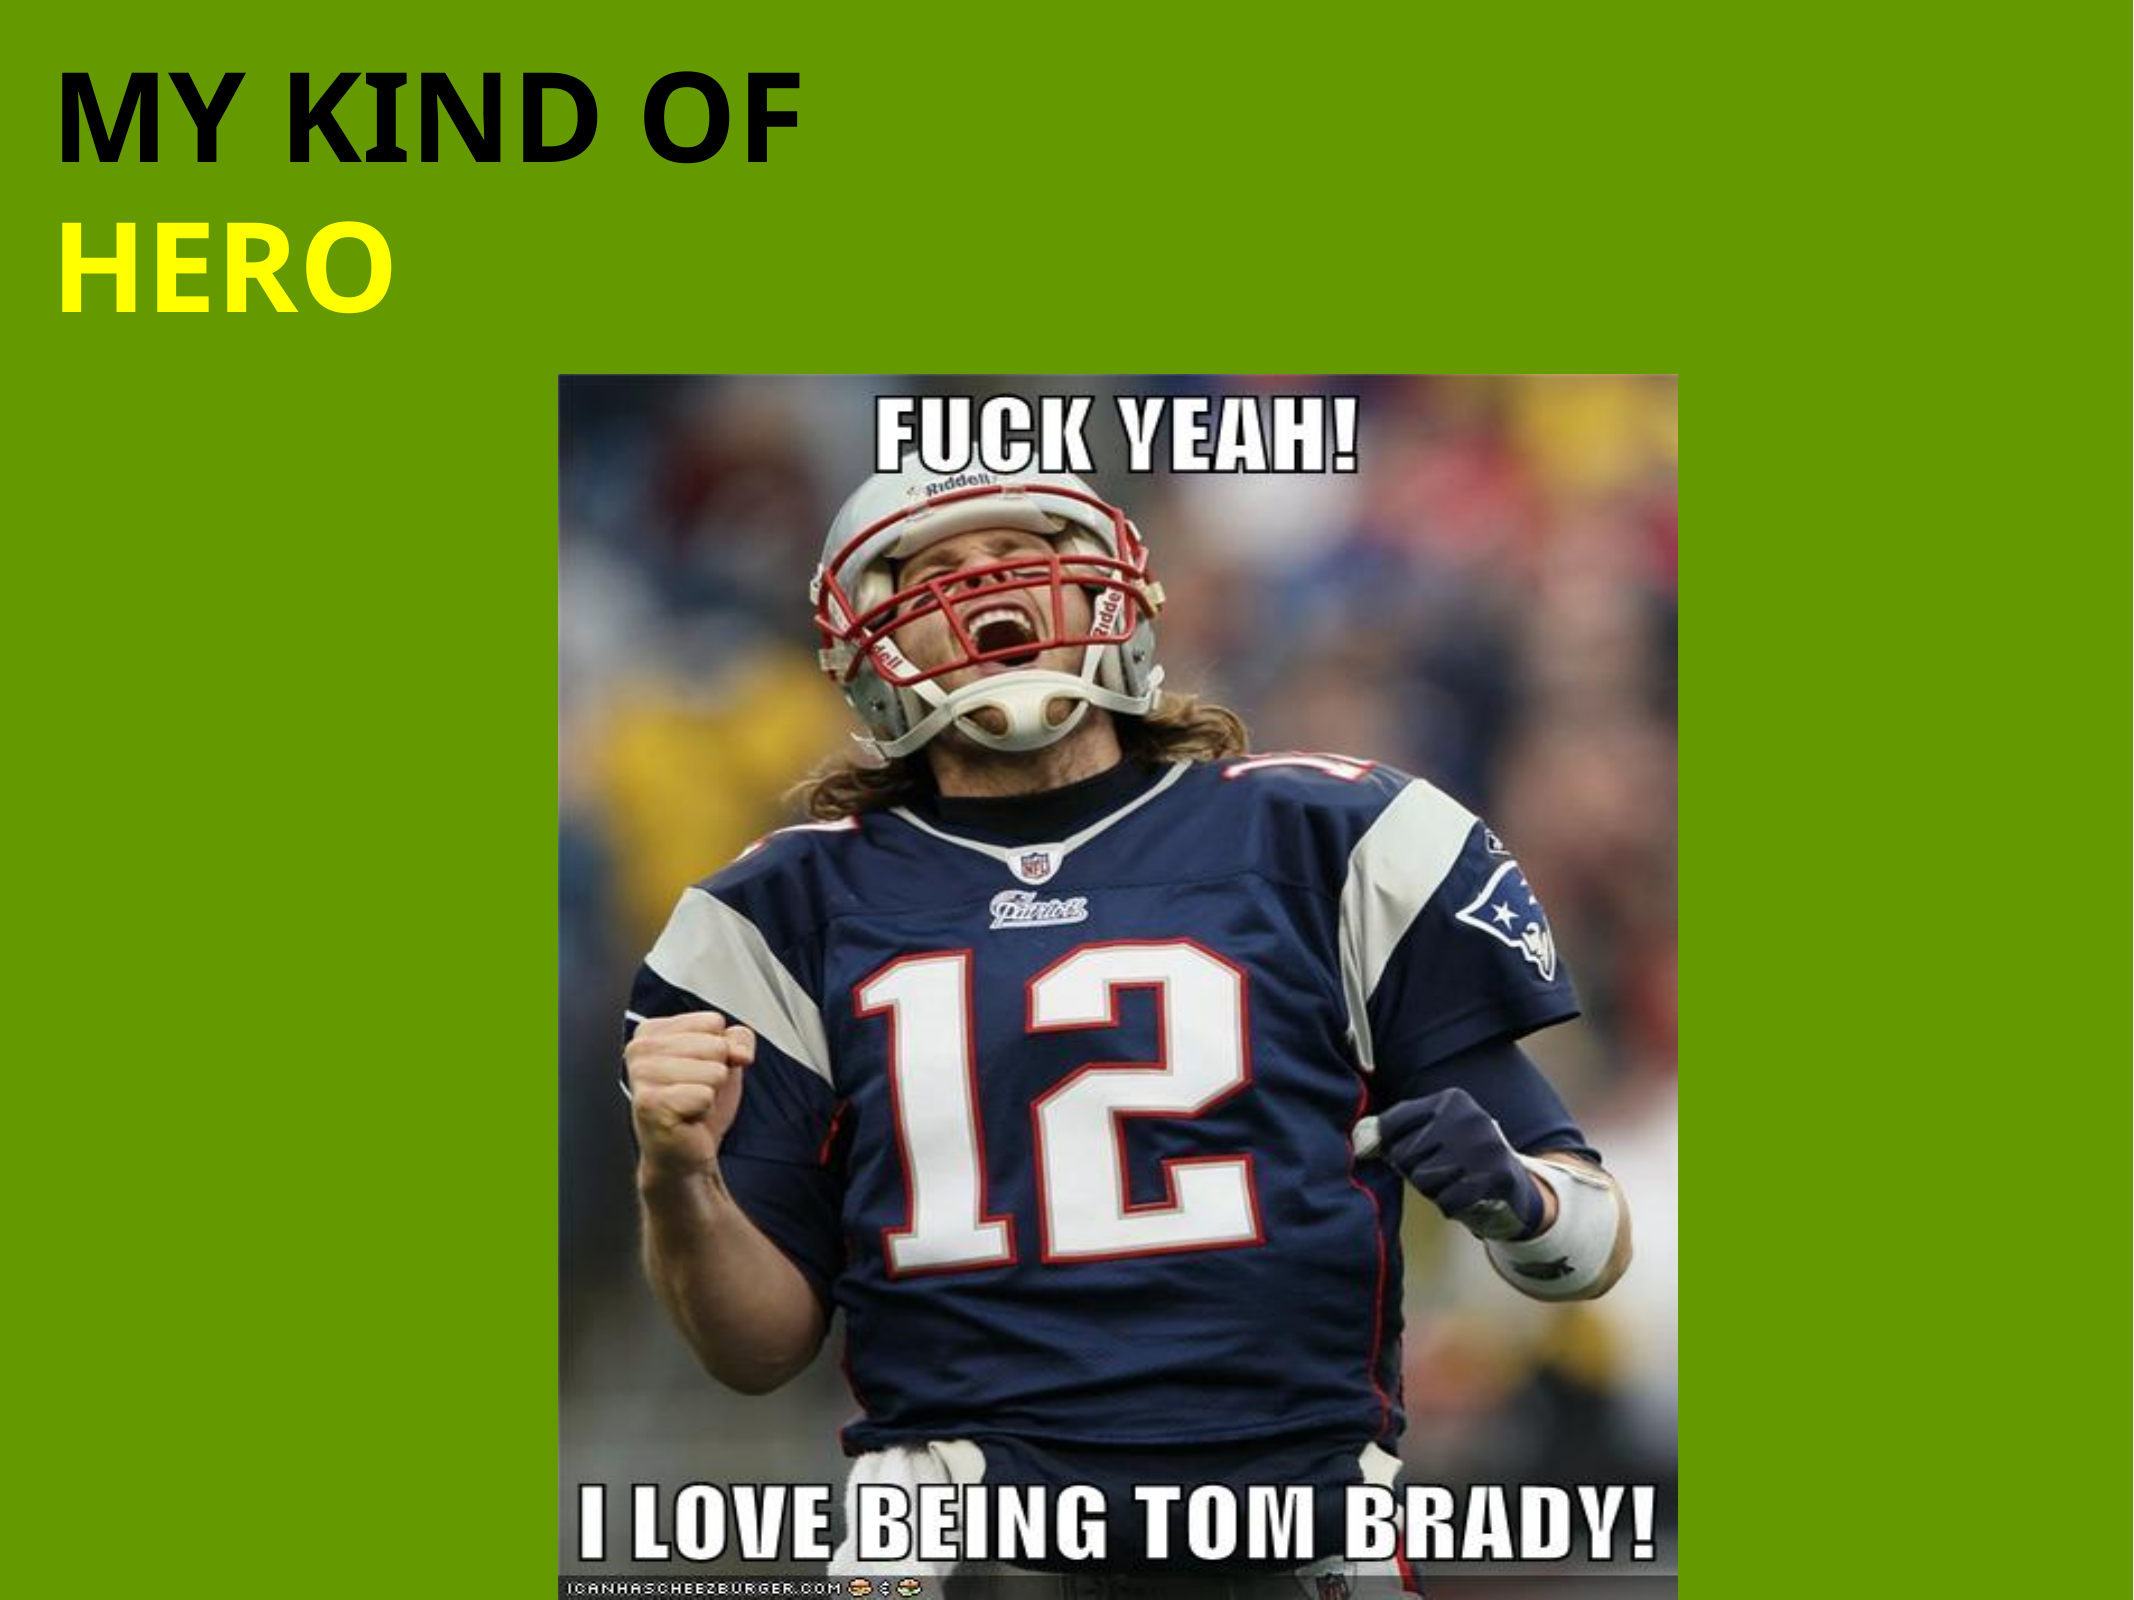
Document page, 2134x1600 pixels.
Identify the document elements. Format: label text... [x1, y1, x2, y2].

text_box MY KIND OF HERO [41, 37, 2063, 413]
picture [558, 374, 1678, 1600]
